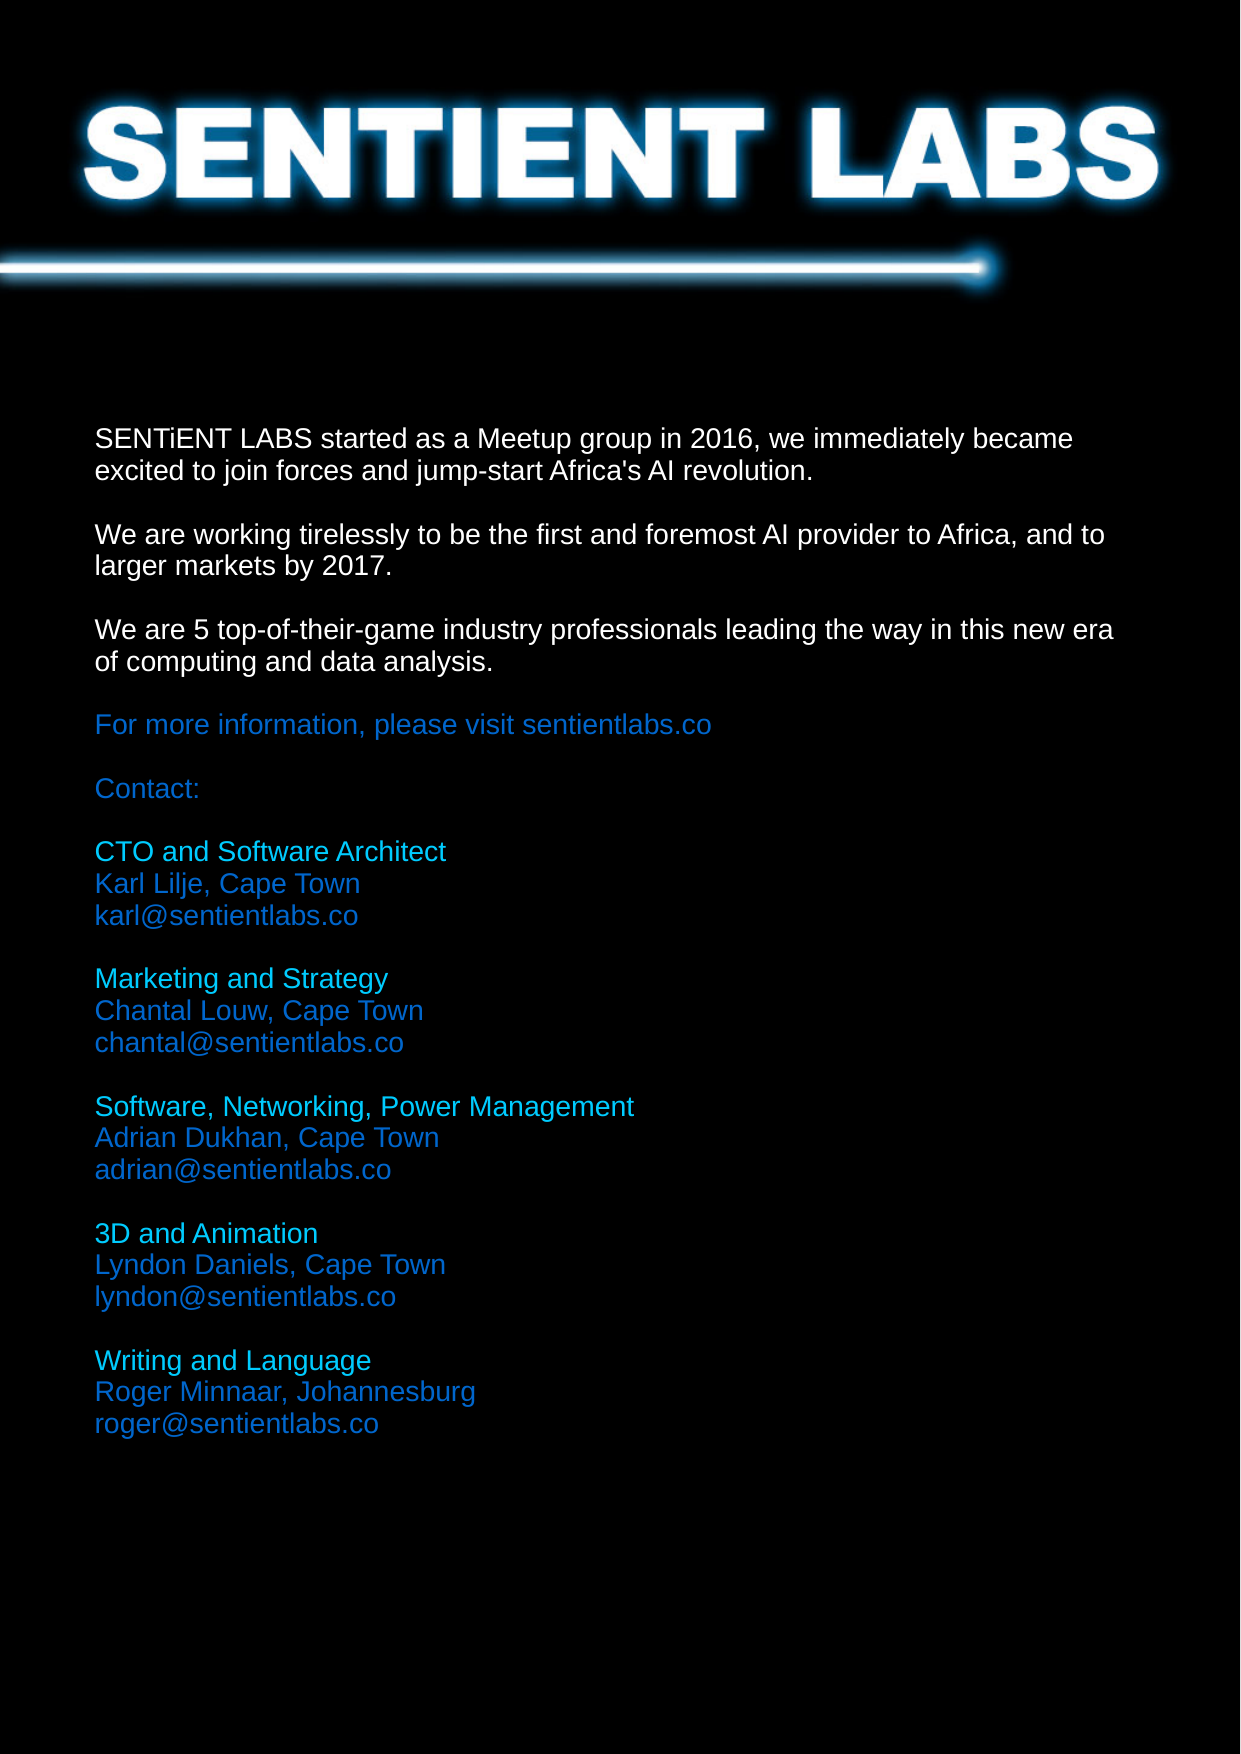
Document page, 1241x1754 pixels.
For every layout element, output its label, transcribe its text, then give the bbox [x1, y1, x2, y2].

list SENTiENT LABS started as a Meetup group in 2016, we immediately became excited to join forces and jump-start Africa's AI revolution. We are working tirelessly to be the first and foremost AI provider to Africa, and to larger markets by 2017. We are 5 top-of-their-game industry professionals leading the way in this new era of computing and data analysis. For more information, please visit sentientlabs.co Contact: CTO and Software Architect Karl Lilje, Cape Town karl@sentientlabs.co Marketing and Strategy Chantal Louw, Cape Town chantal@sentientlabs.co Software, Networking, Power Management Adrian Dukhan, Cape Town adrian@sentientlabs.co 3D and Animation Lyndon Daniels, Cape Town lyndon@sentientlabs.co Writing and Language Roger Minnaar, Johannesburg roger@sentientlabs.co [94, 423, 1123, 1441]
picture [0, 0, 1241, 1754]
